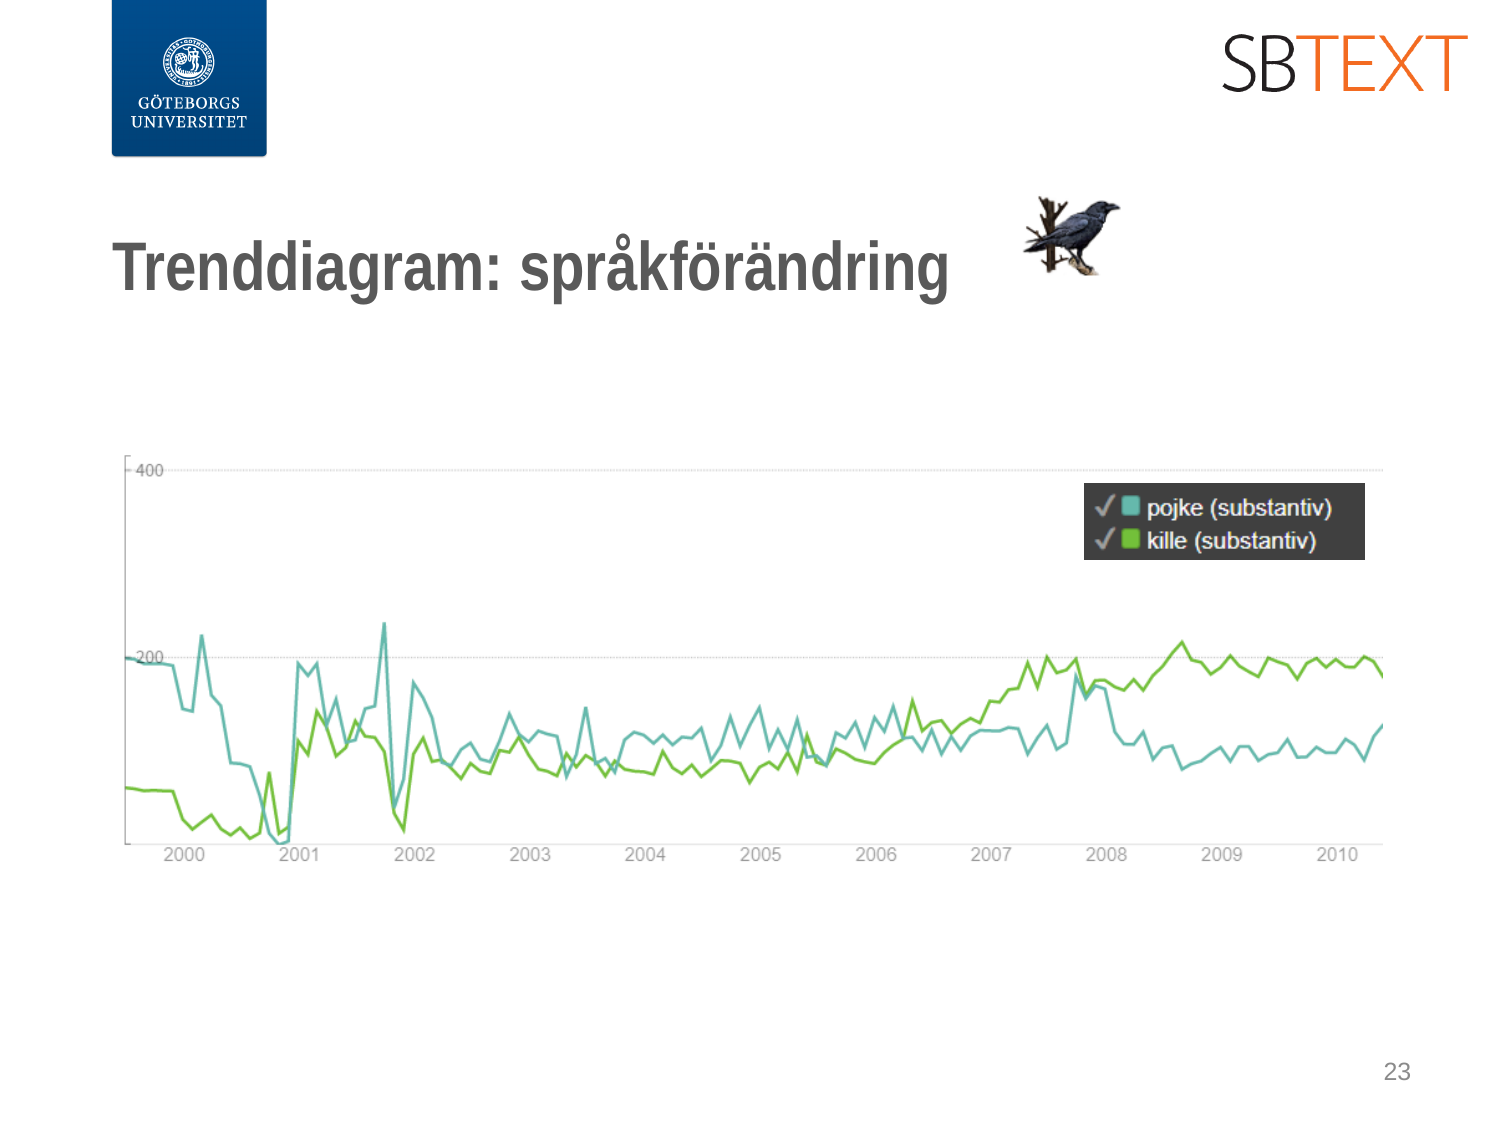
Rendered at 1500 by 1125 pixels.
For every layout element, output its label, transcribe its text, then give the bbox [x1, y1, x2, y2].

picture [1021, 191, 1125, 277]
slide_number <number> [1316, 1051, 1412, 1091]
title Trenddiagram: språkförändring [112, 231, 1412, 362]
picture [111, 418, 1383, 891]
picture [1205, 19, 1476, 110]
picture [110, 0, 268, 159]
